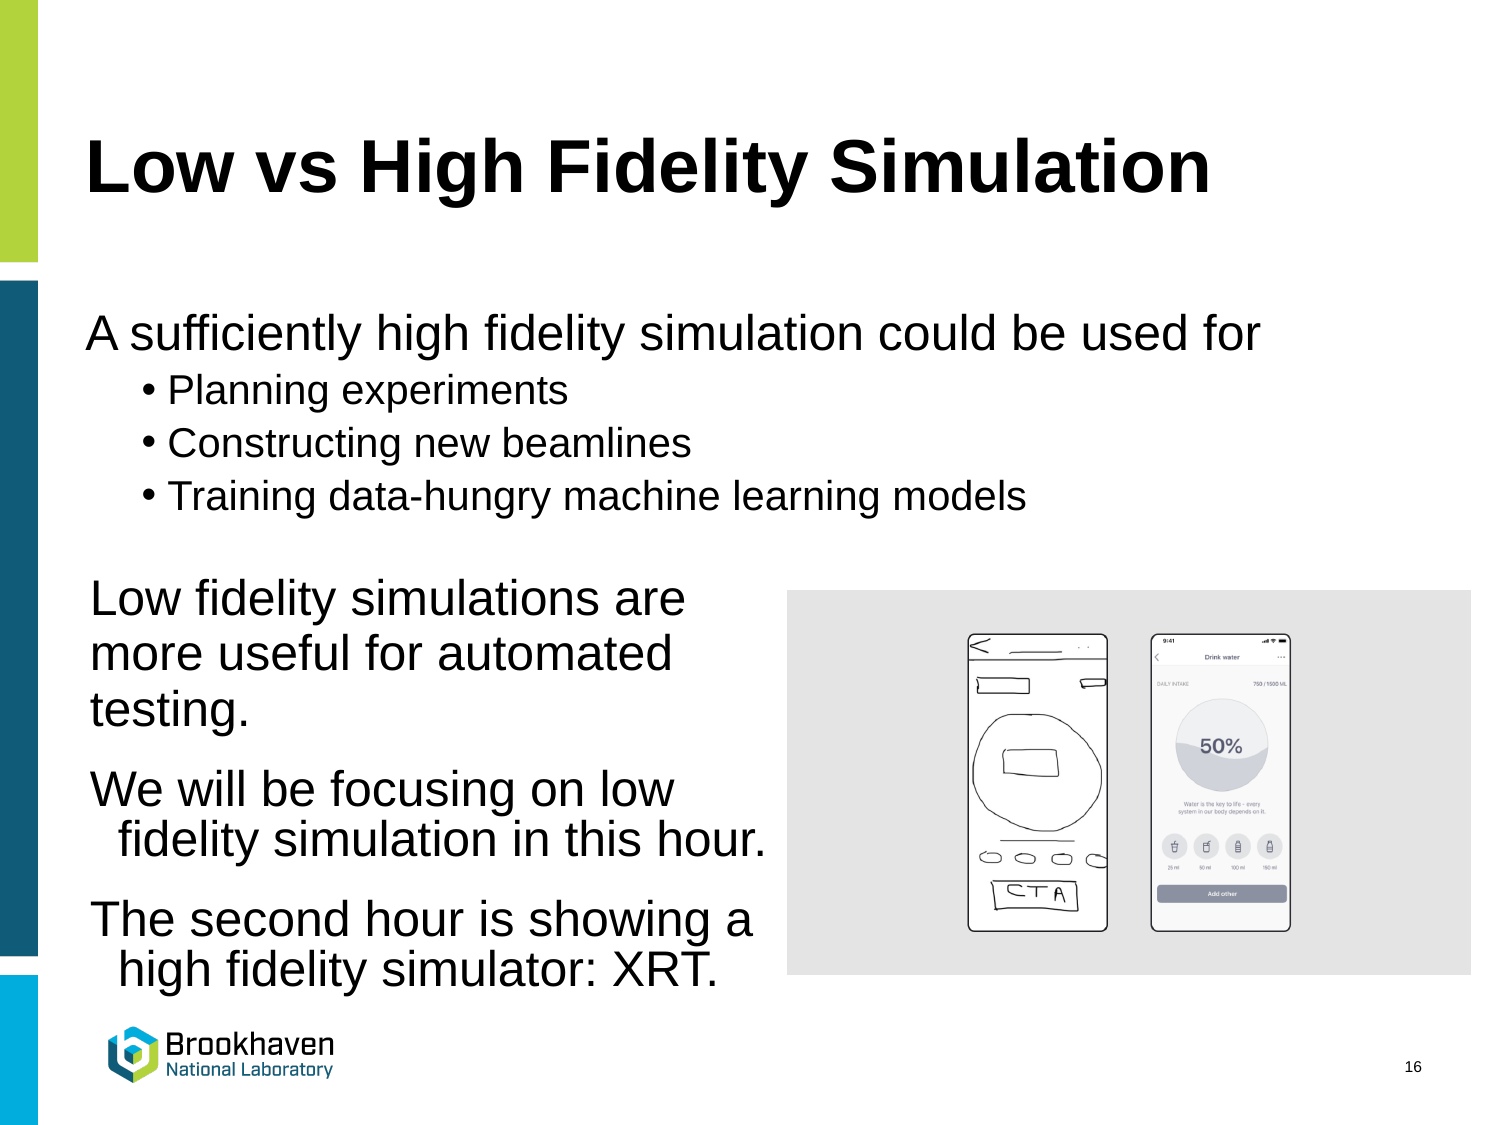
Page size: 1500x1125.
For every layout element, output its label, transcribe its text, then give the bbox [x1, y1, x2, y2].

list A sufficiently high fidelity simulation could be used for Planning experiments Constructing new beamlines Training data-hungry machine learning models [70, 299, 1463, 563]
picture [0, 0, 1500, 1125]
title Low vs High Fidelity Simulation [70, 59, 1430, 278]
slide_number <number> [1376, 1036, 1430, 1097]
text_box Low fidelity simulations are more useful for automated testing. We will be focusing on low fidelity simulation in this hour. The second hour is showing a high fidelity simulator: XRT. [75, 562, 788, 1005]
